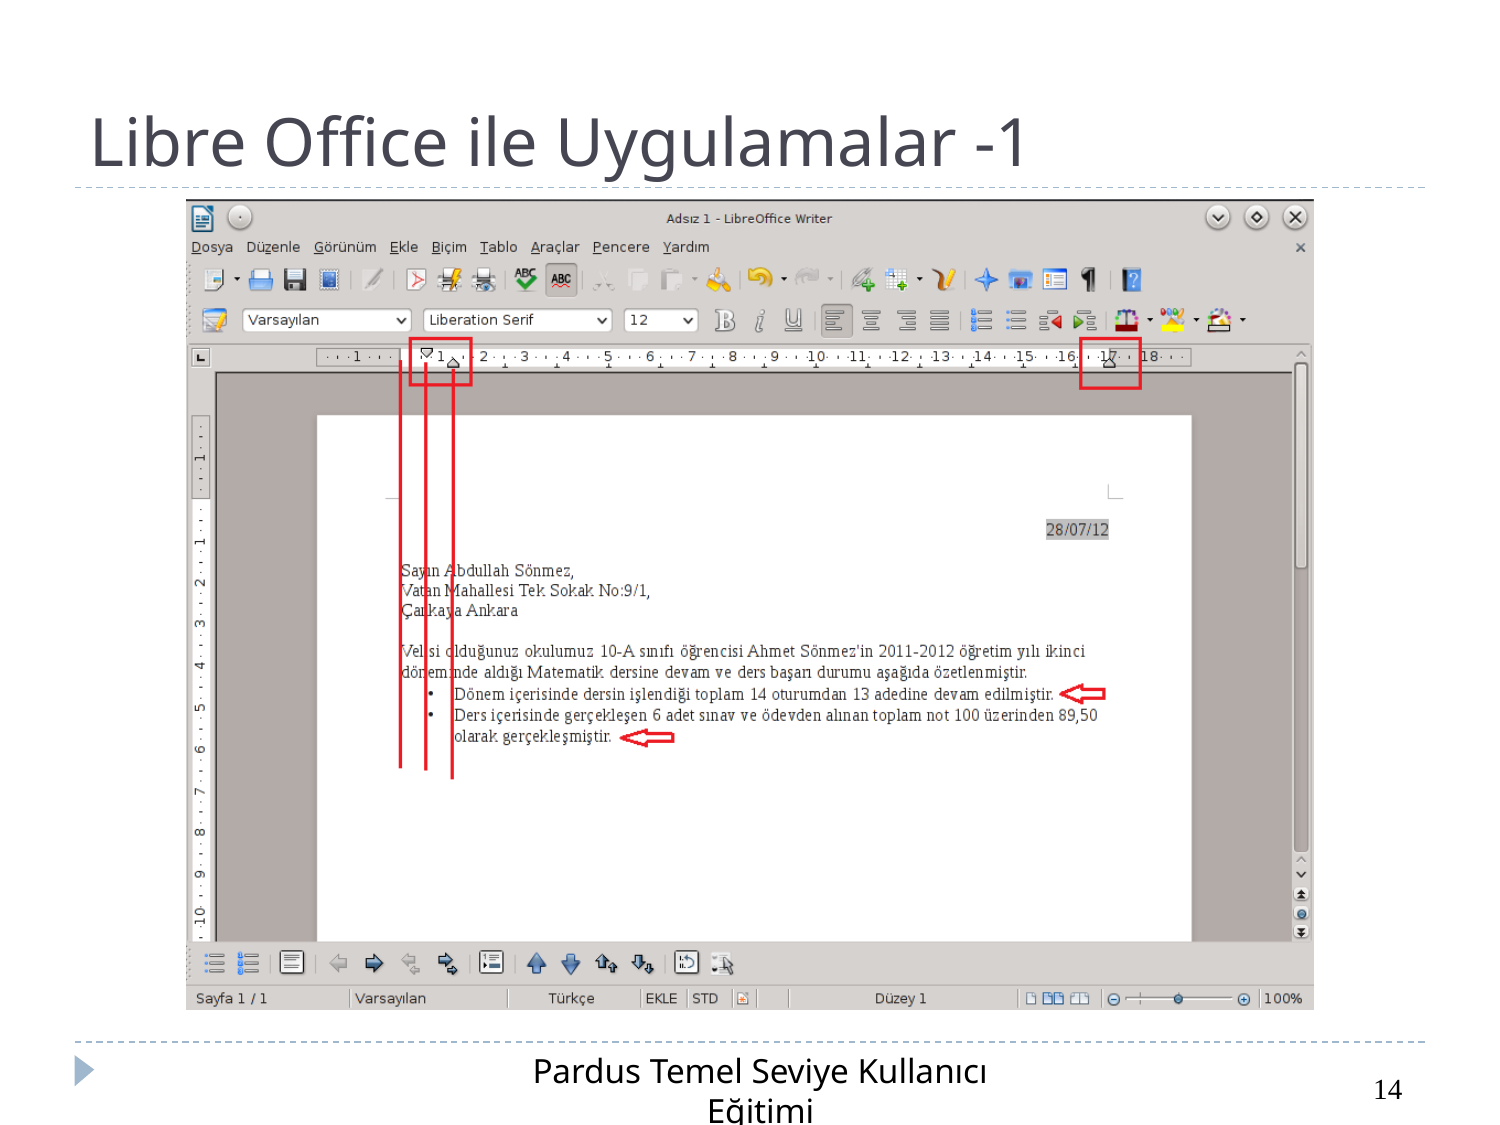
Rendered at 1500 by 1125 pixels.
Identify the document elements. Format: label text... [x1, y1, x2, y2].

picture [186, 199, 1314, 1010]
title Libre Office ile Uygulamalar -1 [75, 24, 1425, 188]
